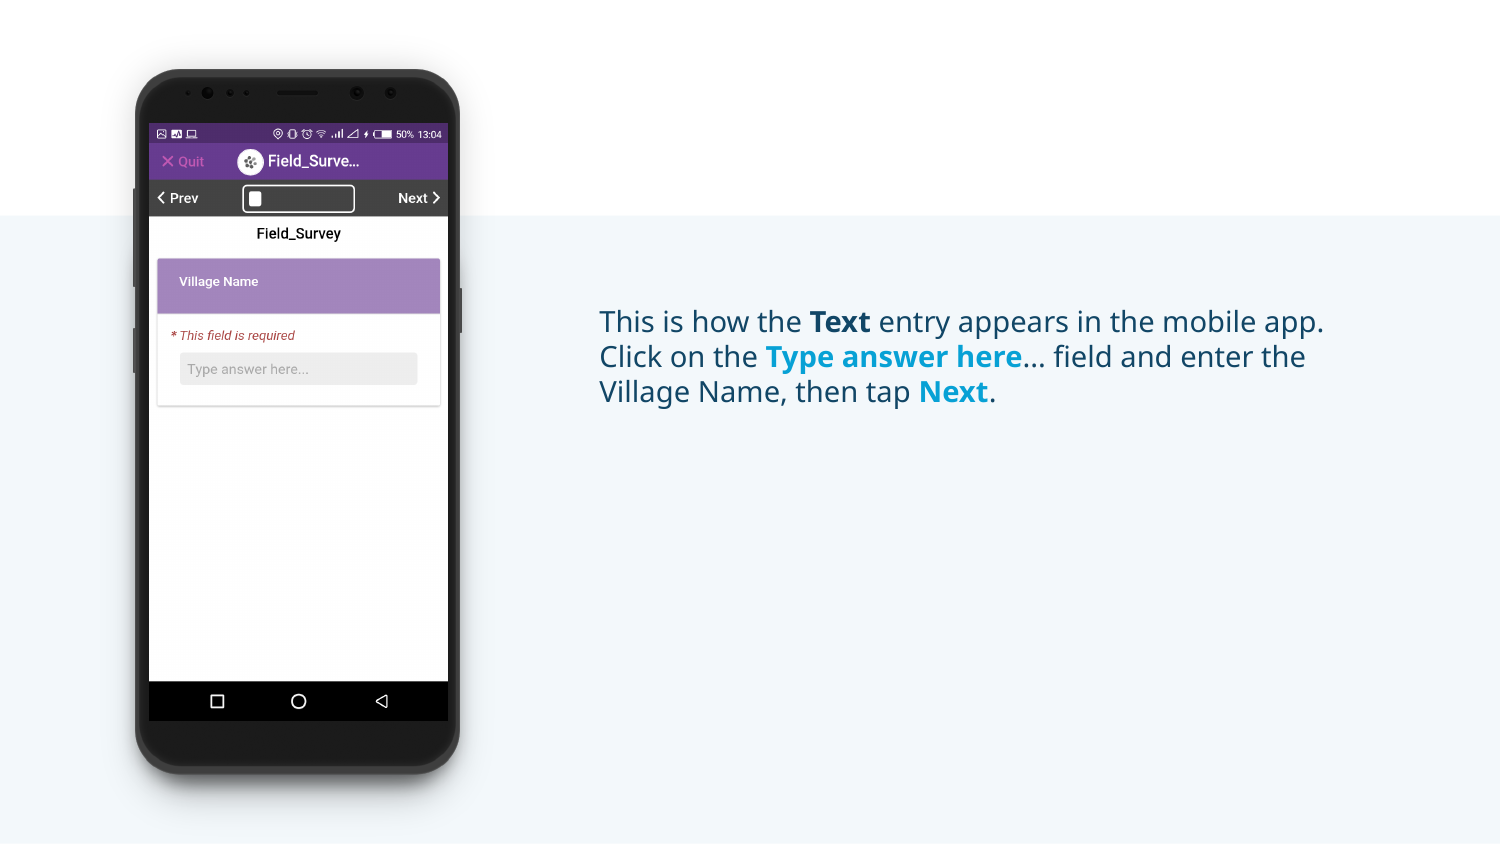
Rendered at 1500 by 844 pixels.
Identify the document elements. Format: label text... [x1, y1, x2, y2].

picture [0, 0, 597, 844]
text_box This is how the Text entry appears in the mobile app. Click on the Type answer here... field and enter the Village Name, then tap Next. [597, 288, 1383, 732]
text_box [597, 215, 1500, 844]
